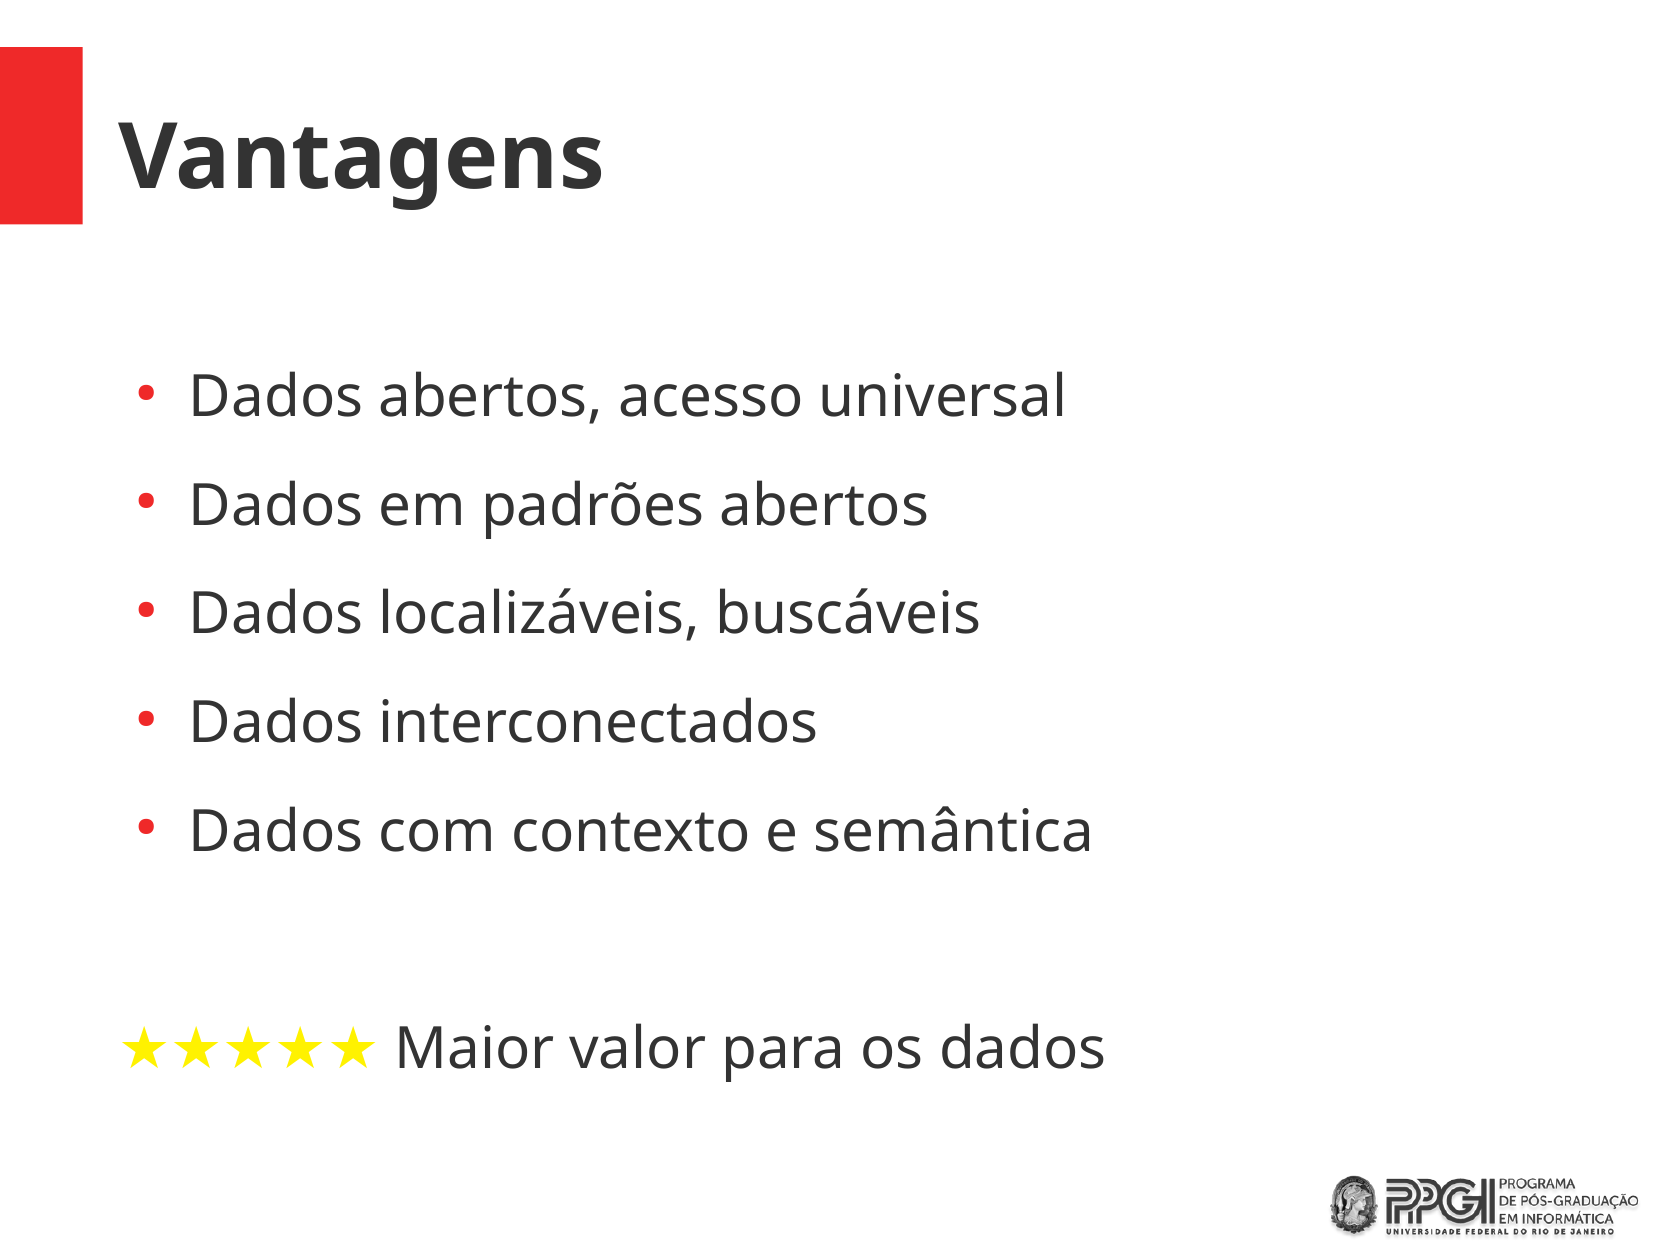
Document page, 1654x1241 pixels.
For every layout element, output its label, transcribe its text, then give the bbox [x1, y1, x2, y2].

list Dados abertos, acesso universal Dados em padrões abertos Dados localizáveis, buscáveis Dados interconectados Dados com contexto e semântica ★★★★★ Maior valor para os dados [118, 354, 1536, 1074]
title Vantagens [118, 49, 1571, 257]
